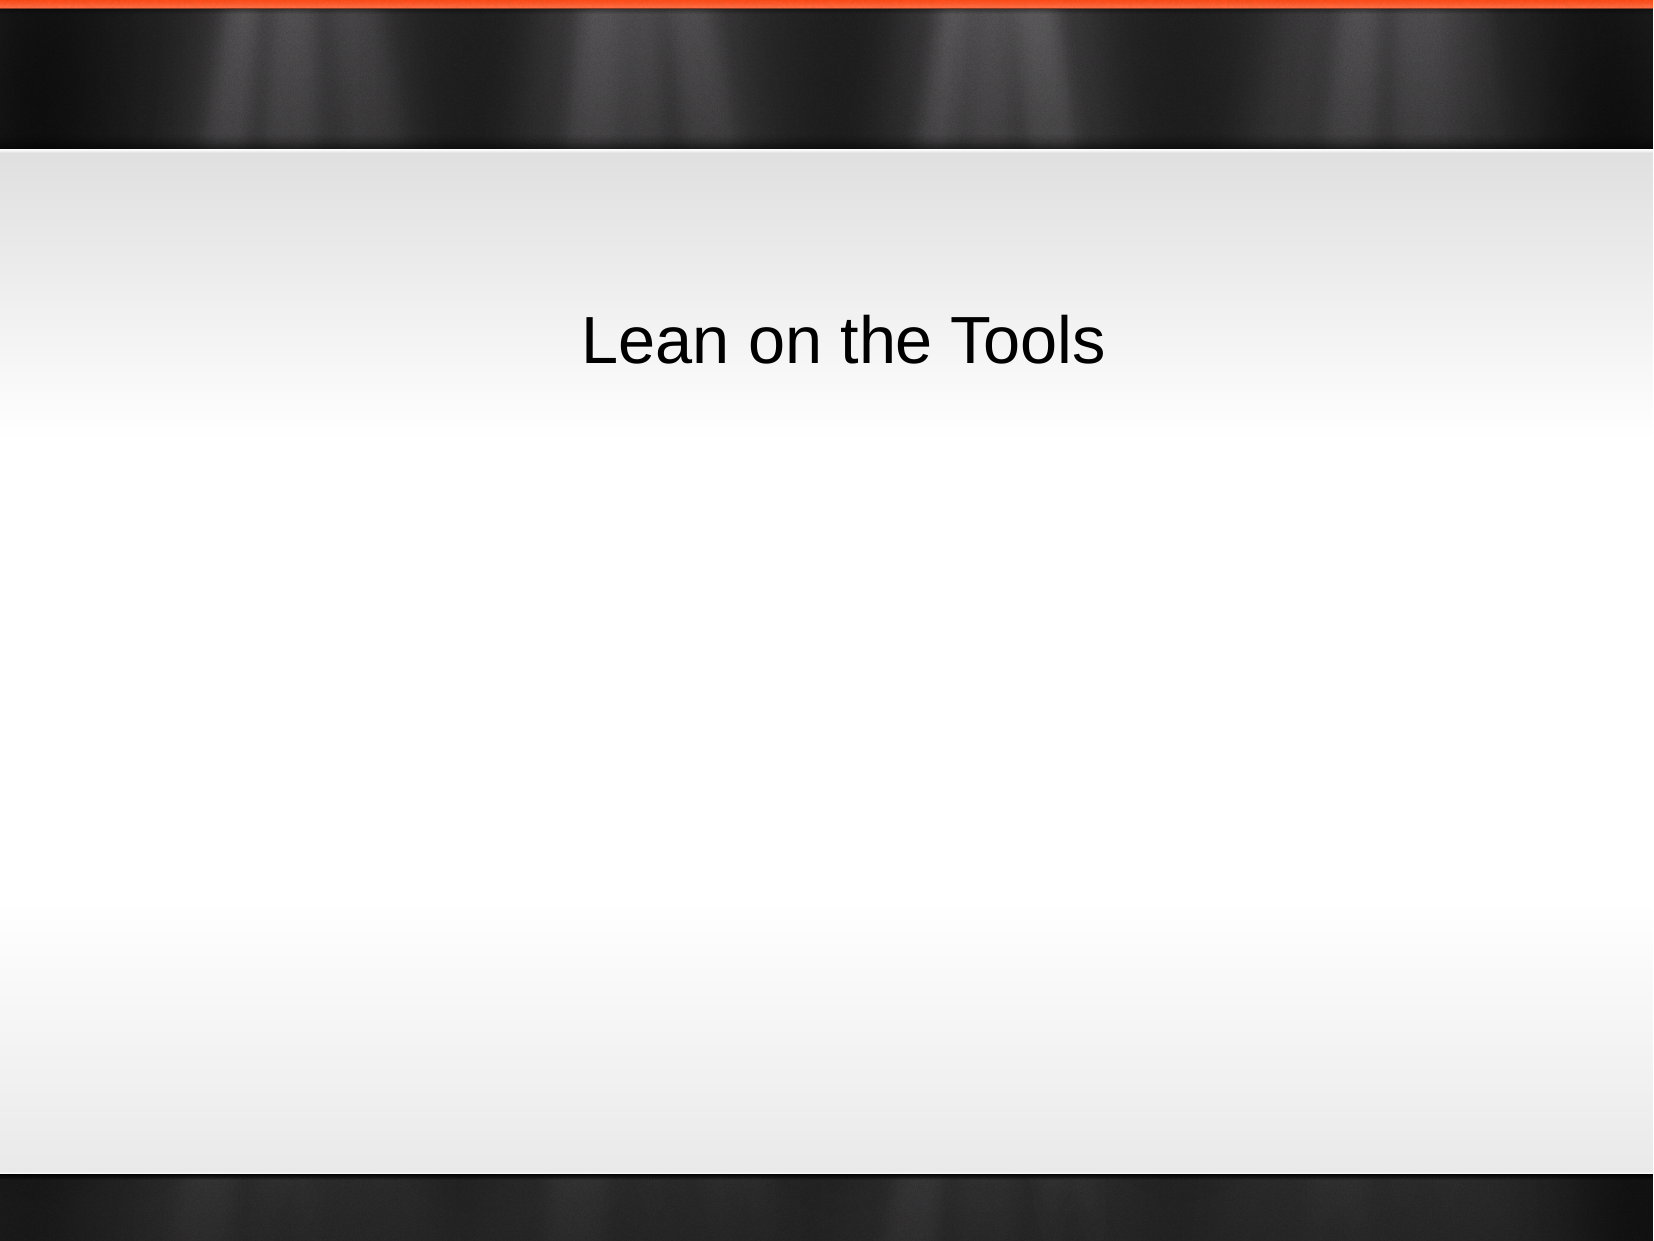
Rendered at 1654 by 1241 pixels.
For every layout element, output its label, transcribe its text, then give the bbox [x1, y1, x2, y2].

picture [0, 0, 1653, 1241]
subtitle Lean on the Tools [100, 6, 1588, 1125]
